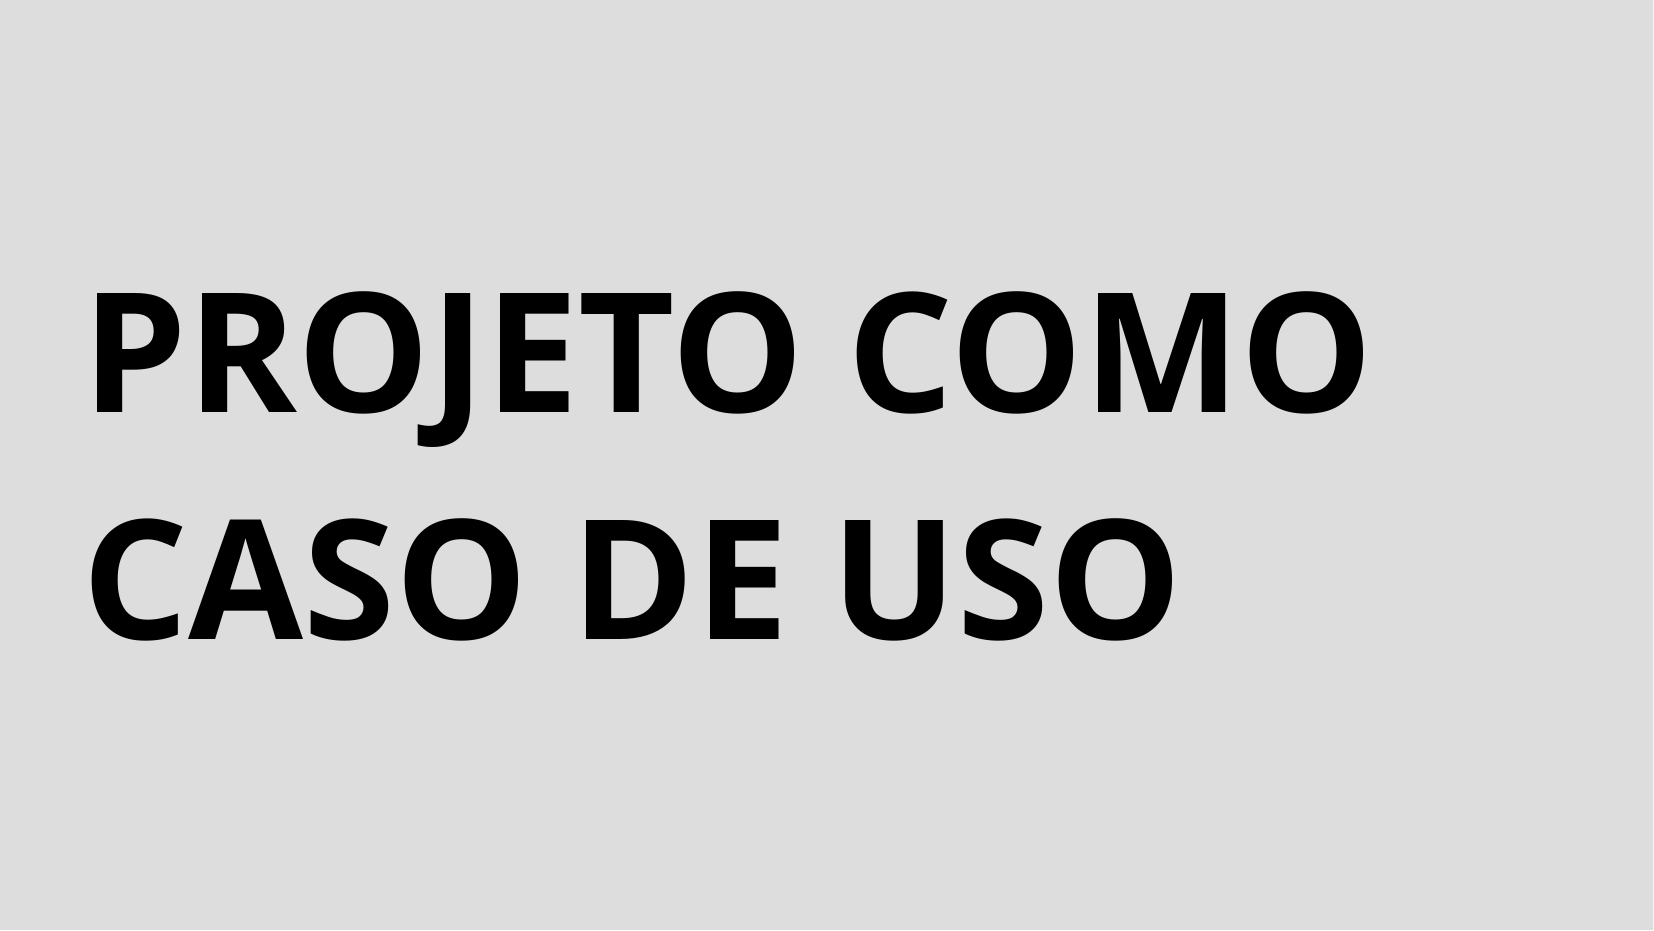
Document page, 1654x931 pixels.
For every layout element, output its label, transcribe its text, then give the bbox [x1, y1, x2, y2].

subtitle PROJETO COMO CASO DE USO [82, 37, 1571, 886]
